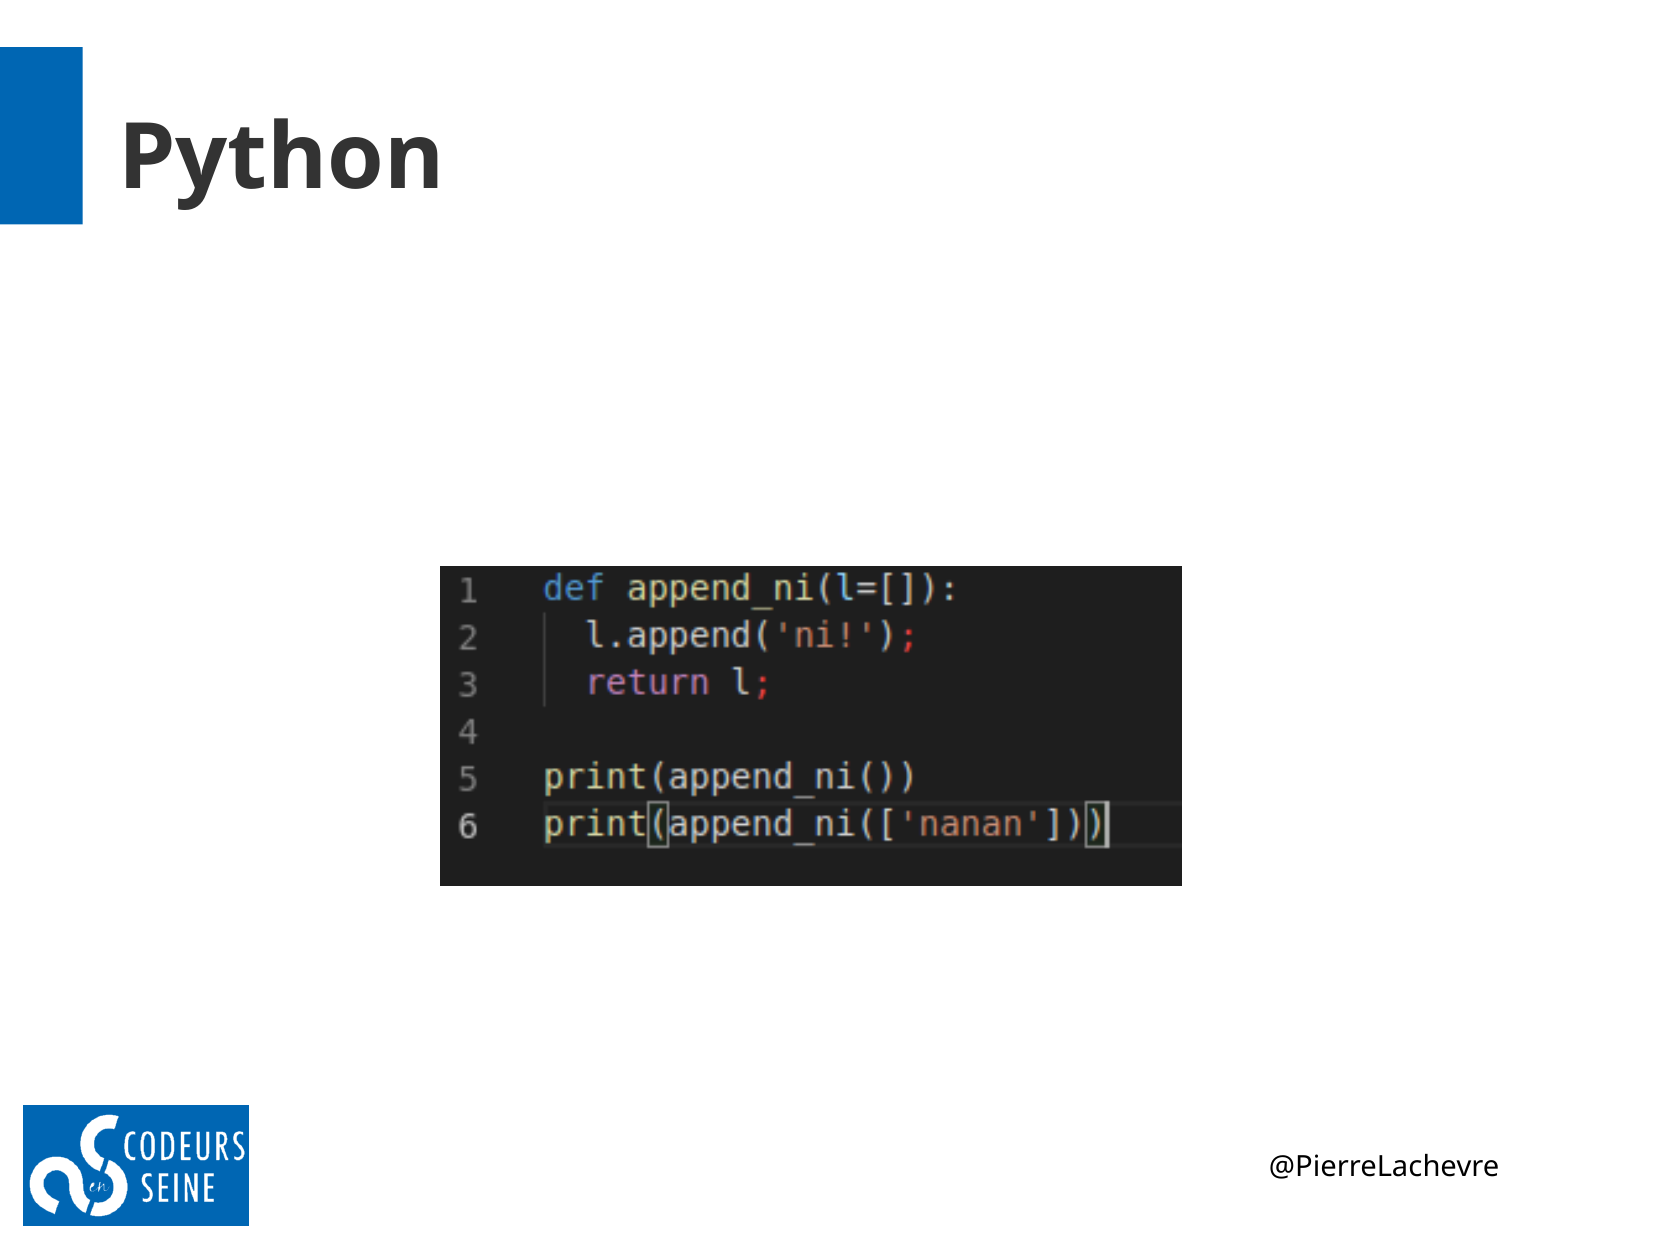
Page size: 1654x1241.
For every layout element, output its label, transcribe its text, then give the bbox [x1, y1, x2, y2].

picture [440, 566, 1182, 886]
title Python [118, 49, 1571, 257]
picture [23, 1105, 249, 1226]
